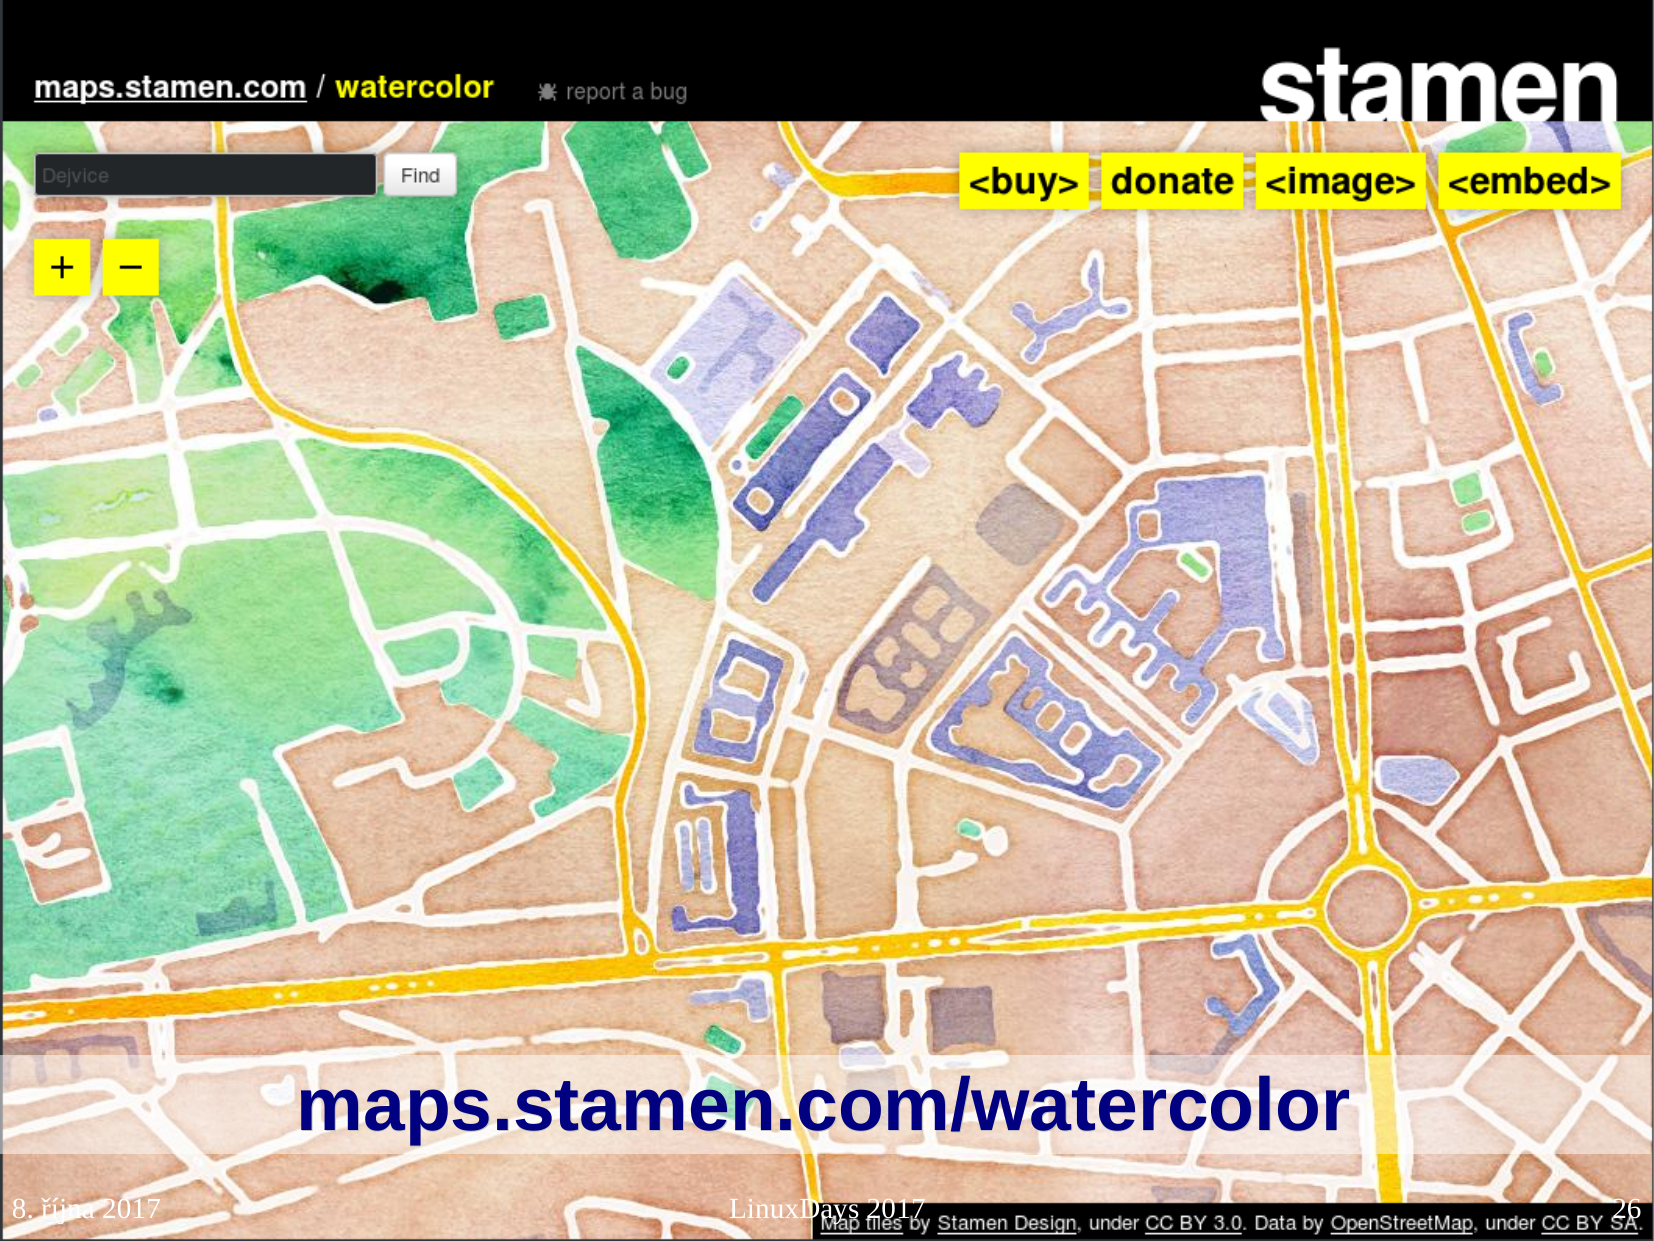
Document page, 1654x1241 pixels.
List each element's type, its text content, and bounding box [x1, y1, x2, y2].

text_box maps.stamen.com/watercolor [0, 1055, 1651, 1154]
picture [0, 0, 1654, 1241]
